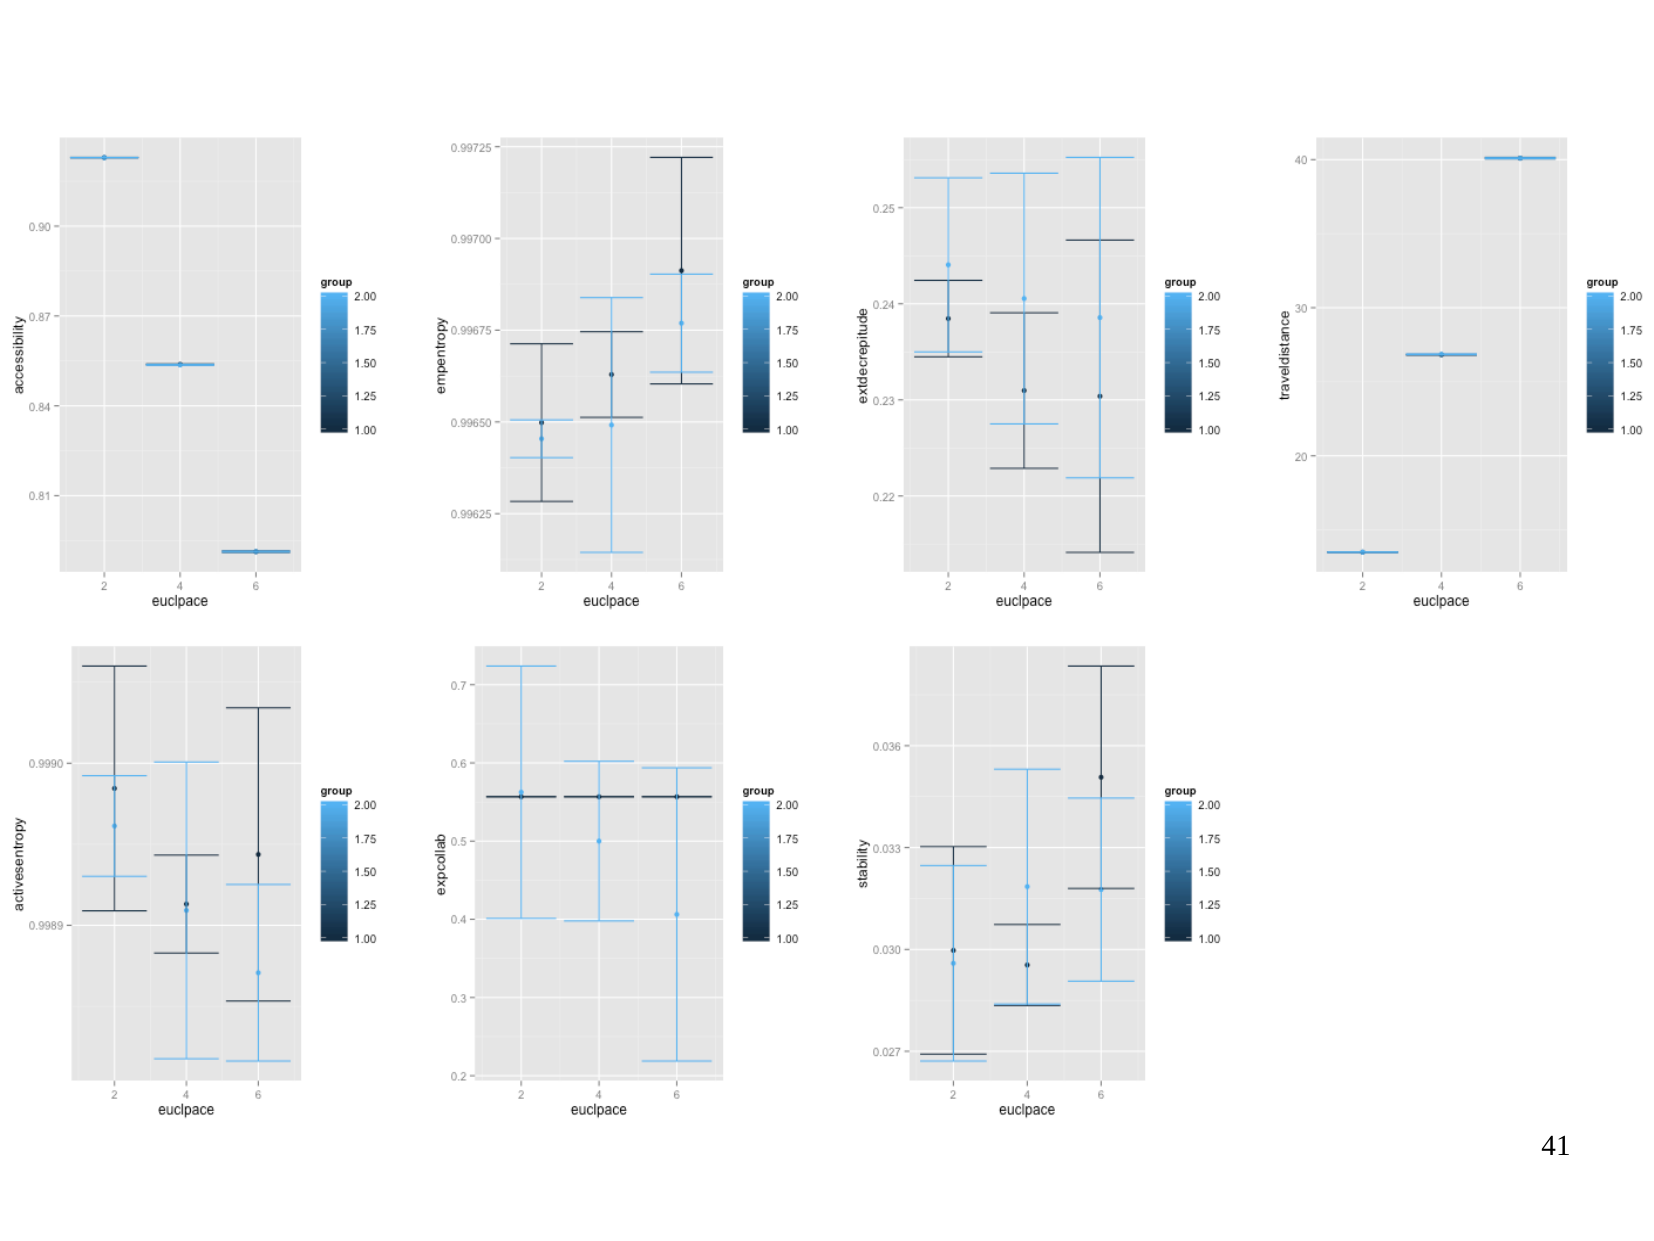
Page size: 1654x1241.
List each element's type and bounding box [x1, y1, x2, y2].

picture [0, 118, 1654, 1122]
